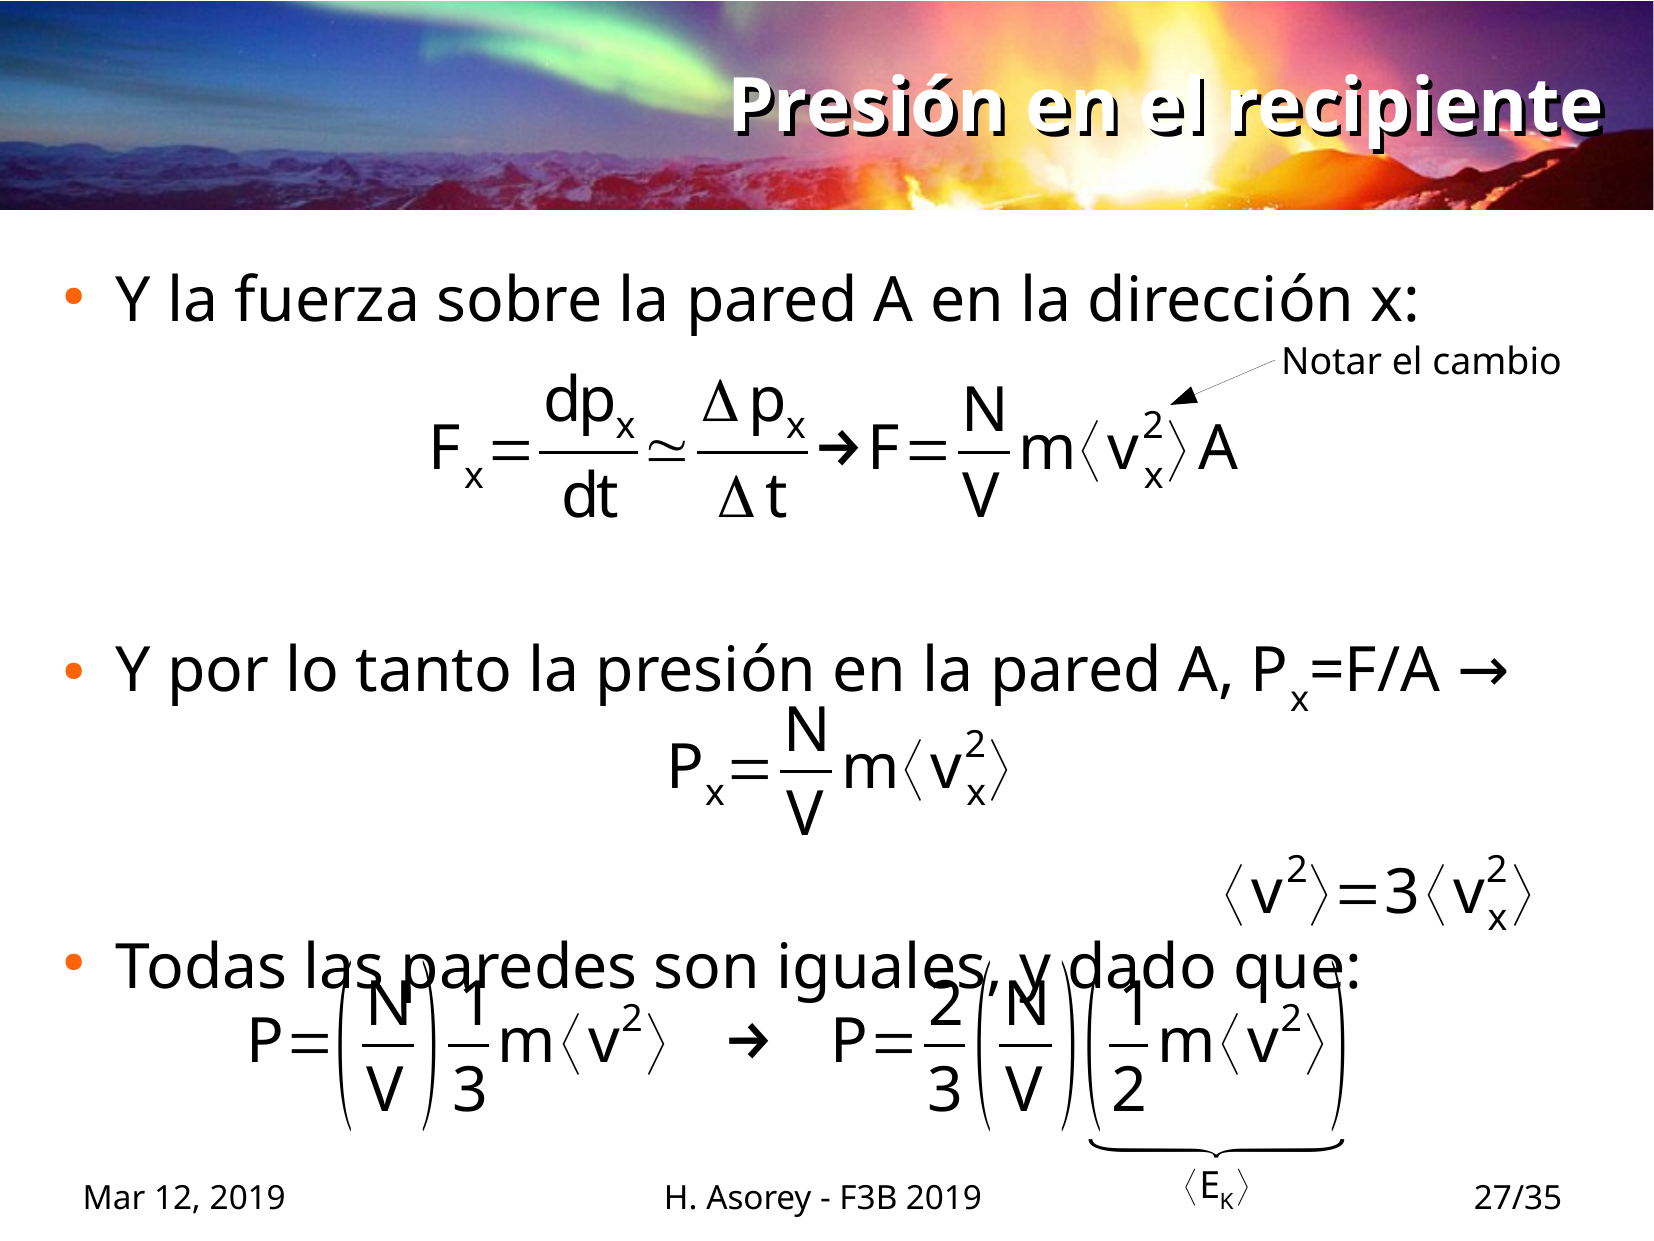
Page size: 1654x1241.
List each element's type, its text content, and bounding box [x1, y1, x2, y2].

list Y la fuerza sobre la pared A en la dirección x: Y por lo tanto la presión en la pared A, Px=F/A → Todas las paredes son iguales, y dado que: [45, 255, 1606, 1156]
chart [240, 956, 1357, 1216]
title Presión en el recipiente [45, 15, 1606, 191]
text_box Notar el cambio [1266, 327, 1548, 388]
picture [0, 1, 1654, 210]
chart [660, 690, 1018, 852]
chart [421, 360, 1246, 533]
chart [1217, 846, 1540, 941]
